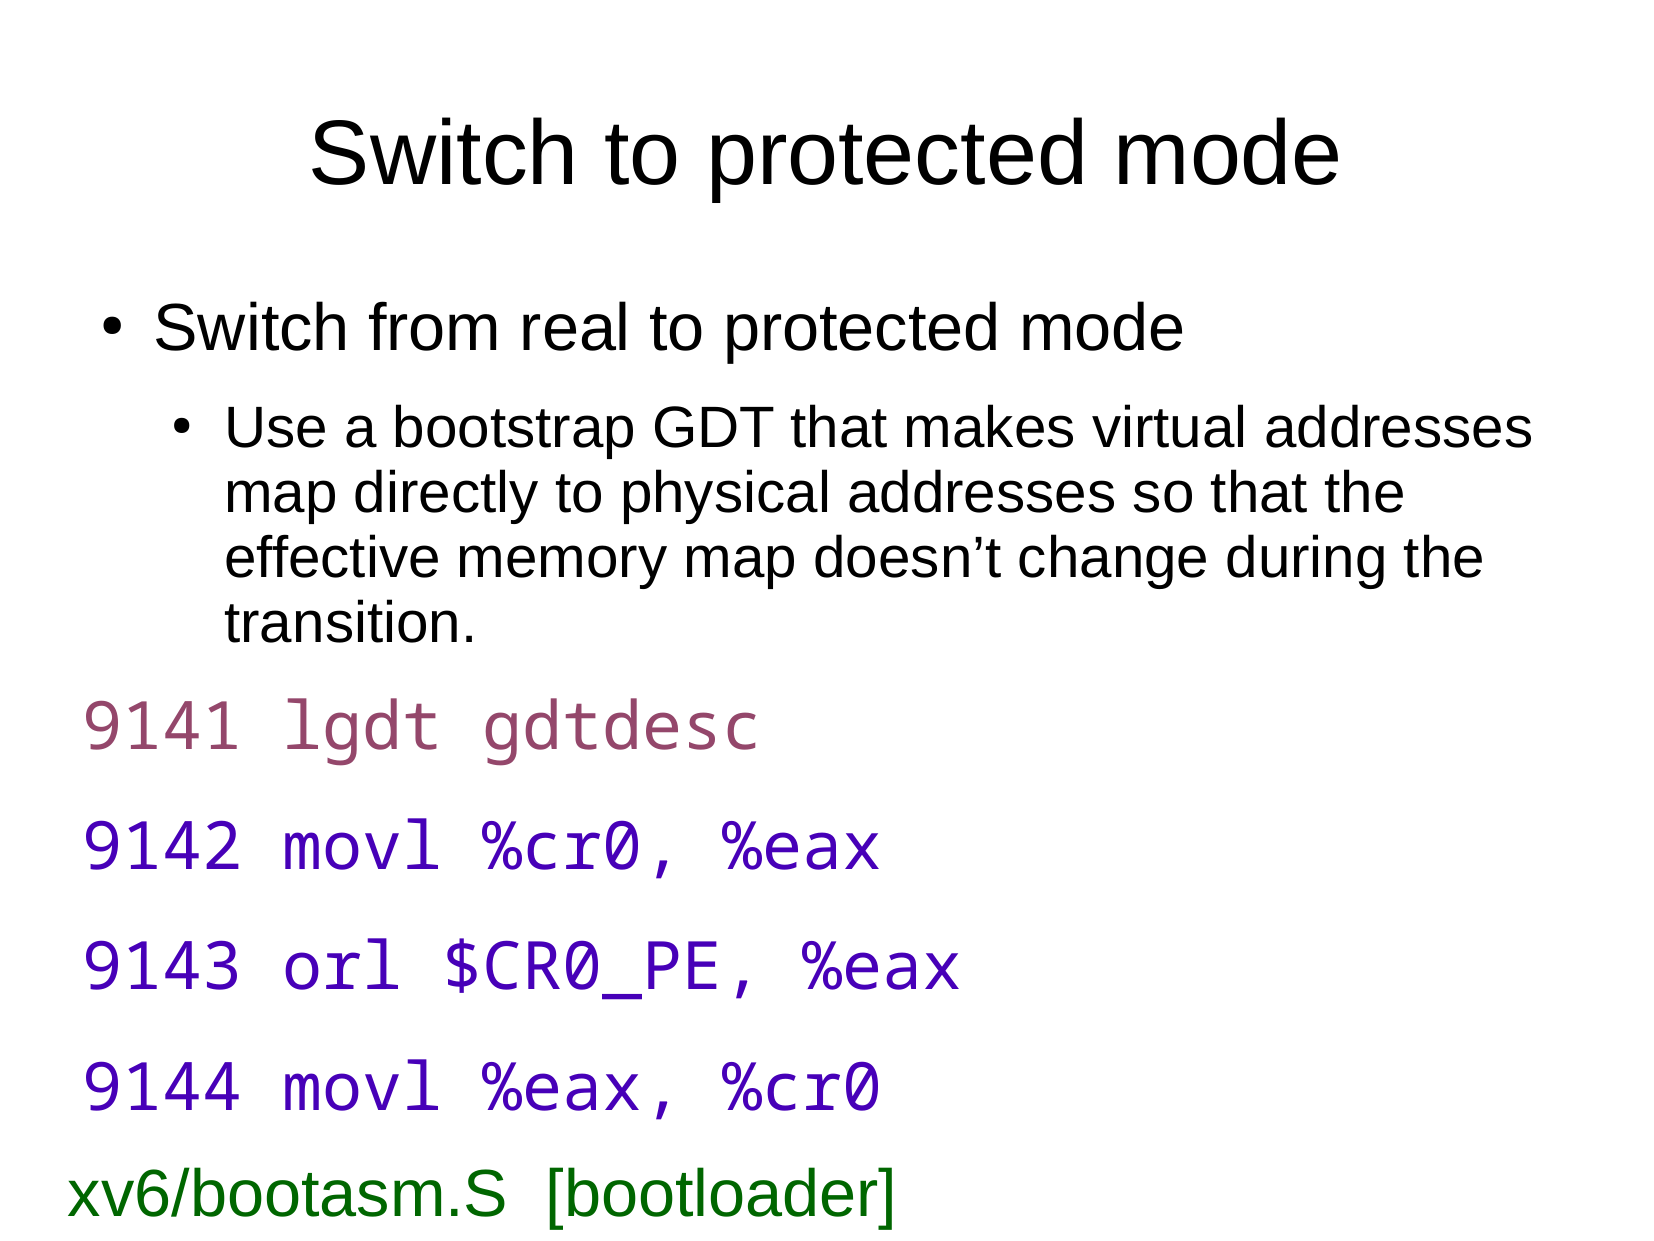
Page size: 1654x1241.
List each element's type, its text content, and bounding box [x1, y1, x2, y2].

title Switch to protected mode [82, 49, 1571, 257]
text_box xv6/bootasm.S [bootloader] [53, 1148, 938, 1238]
list Switch from real to protected mode Use a bootstrap GDT that makes virtual addresses map directly to physical addresses so that the effective memory map doesn’t change during the transition. 9141 lgdt gdtdesc 9142 movl %cr0, %eax 9143 orl $CR0_PE, %eax 9144 movl %eax, %cr0 [82, 290, 1571, 1163]
